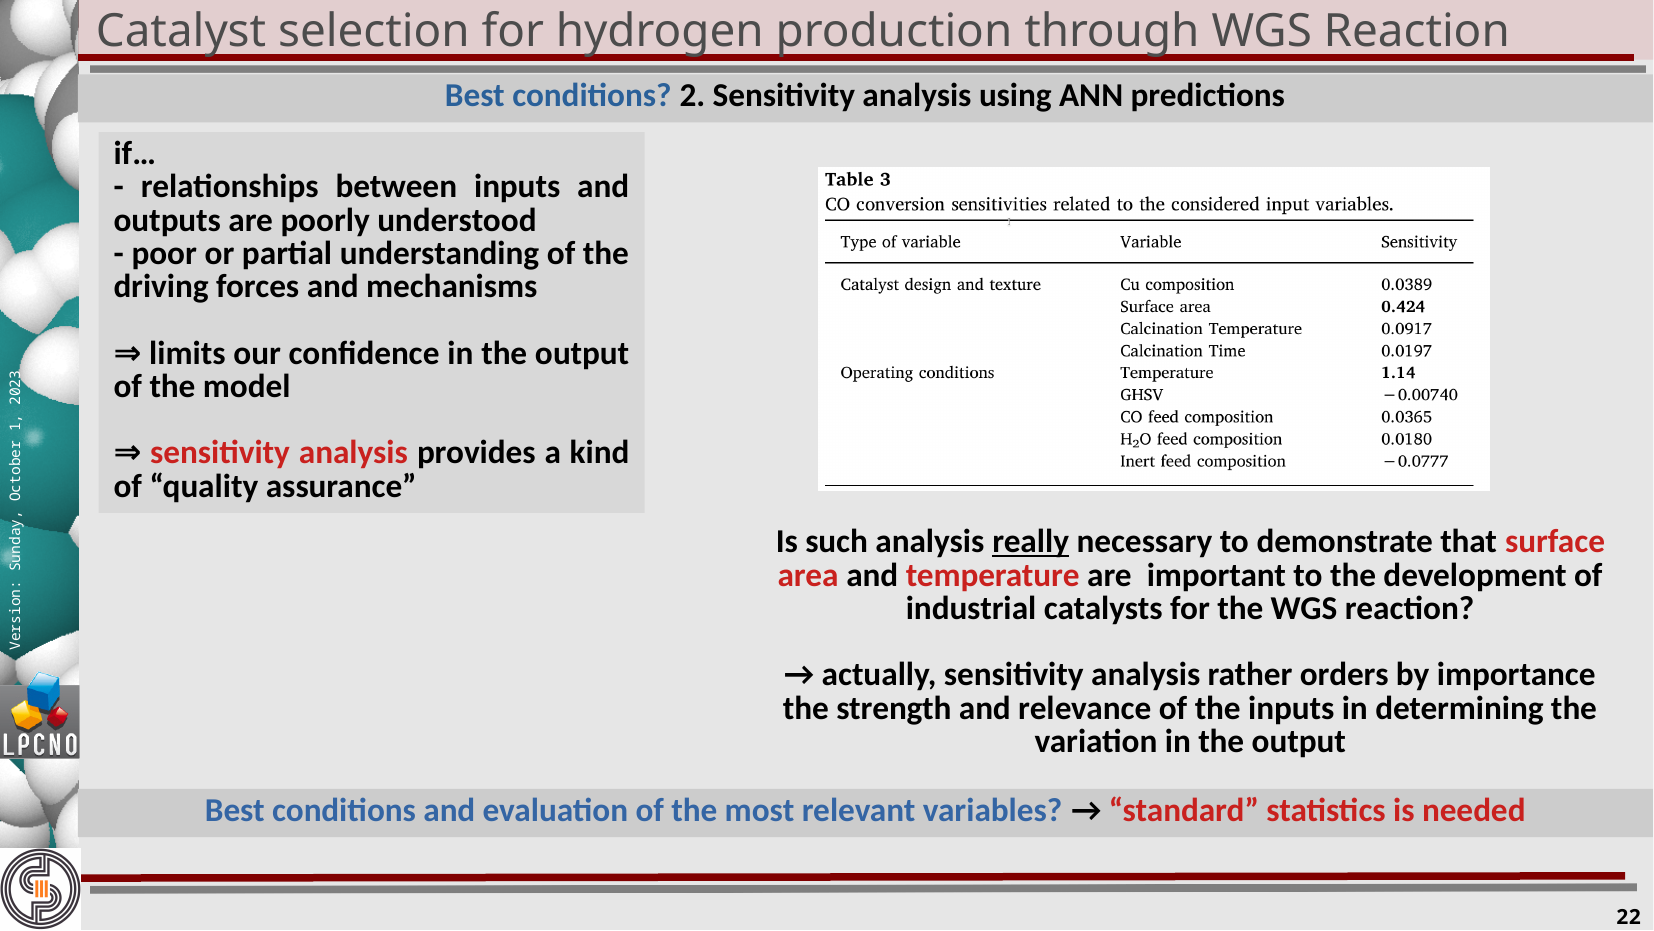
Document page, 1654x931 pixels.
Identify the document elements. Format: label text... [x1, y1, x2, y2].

text_box if… - relationships between inputs and outputs are poorly understood - poor or partial understanding of the driving forces and mechanisms ⇒ limits our confidence in the output of the model ⇒ sensitivity analysis provides a kind of “quality assurance” [98, 132, 645, 513]
title Catalyst selection for hydrogen production through WGS Reaction [78, 0, 1654, 58]
picture [818, 167, 1490, 492]
text_box Best conditions and evaluation of the most relevant variables? → “standard” statistics is needed [77, 788, 1653, 838]
text_box Best conditions? 2. Sensitivity analysis using ANN predictions [77, 74, 1653, 123]
text_box Is such analysis really necessary to demonstrate that surface area and temperature are important to the development of industrial catalysts for the WGS reaction? → actually, sensitivity analysis rather orders by importance the strength and relevance of the inputs in determining the variation in the output [743, 520, 1638, 769]
picture [0, 0, 81, 930]
